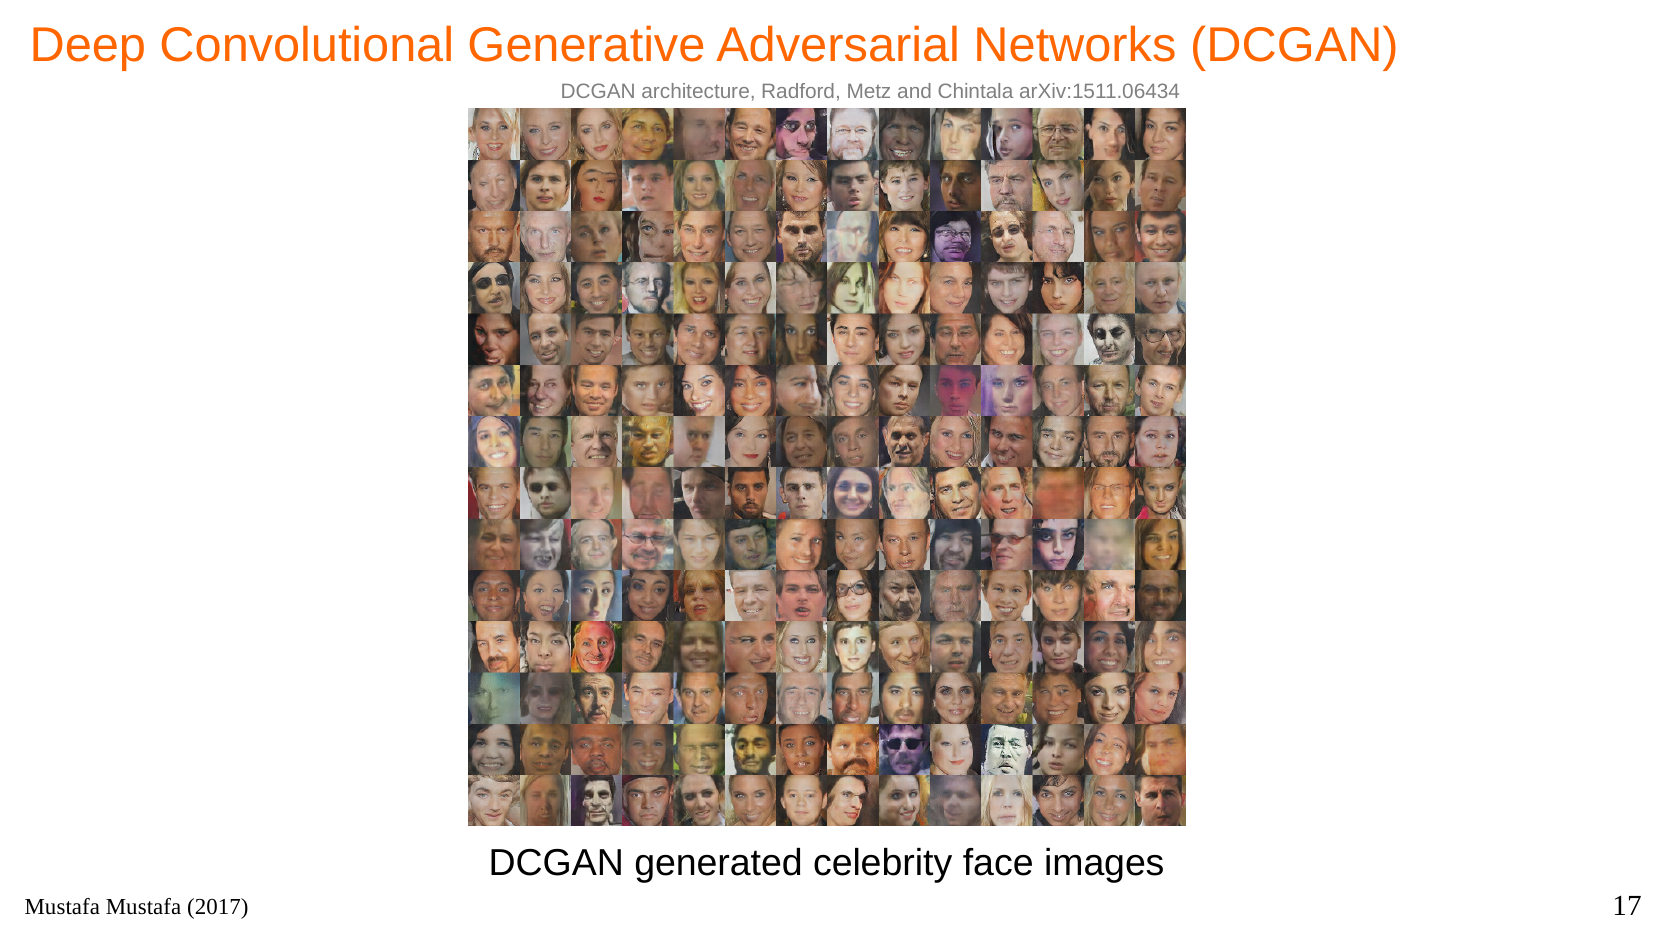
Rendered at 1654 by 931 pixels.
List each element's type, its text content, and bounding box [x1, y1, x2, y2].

text_box DCGAN architecture, Radford, Metz and Chintala arXiv:1511.06434 [545, 72, 1203, 111]
text_box DCGAN generated celebrity face images [473, 834, 1180, 891]
picture [468, 108, 1186, 826]
title Deep Convolutional Generative Adversarial Networks (DCGAN) [29, 15, 1621, 74]
